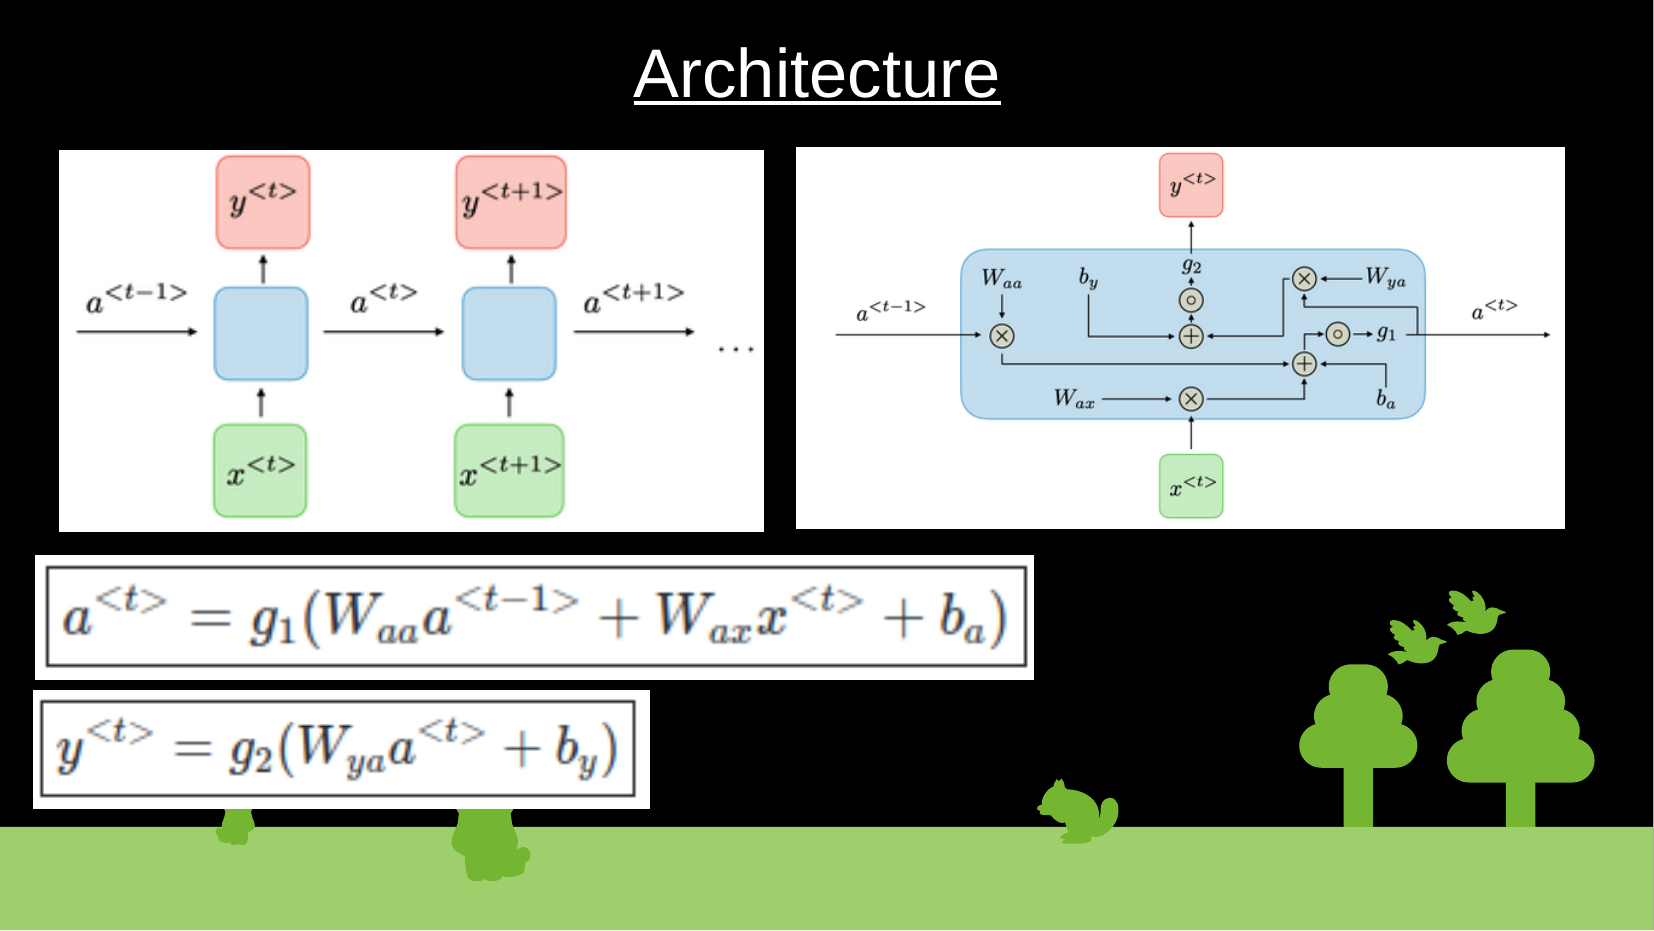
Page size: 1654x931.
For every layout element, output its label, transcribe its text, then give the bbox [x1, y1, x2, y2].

title Architecture [88, 0, 1565, 148]
picture [59, 150, 764, 532]
picture [33, 690, 650, 809]
picture [796, 147, 1565, 529]
picture [35, 555, 1034, 680]
